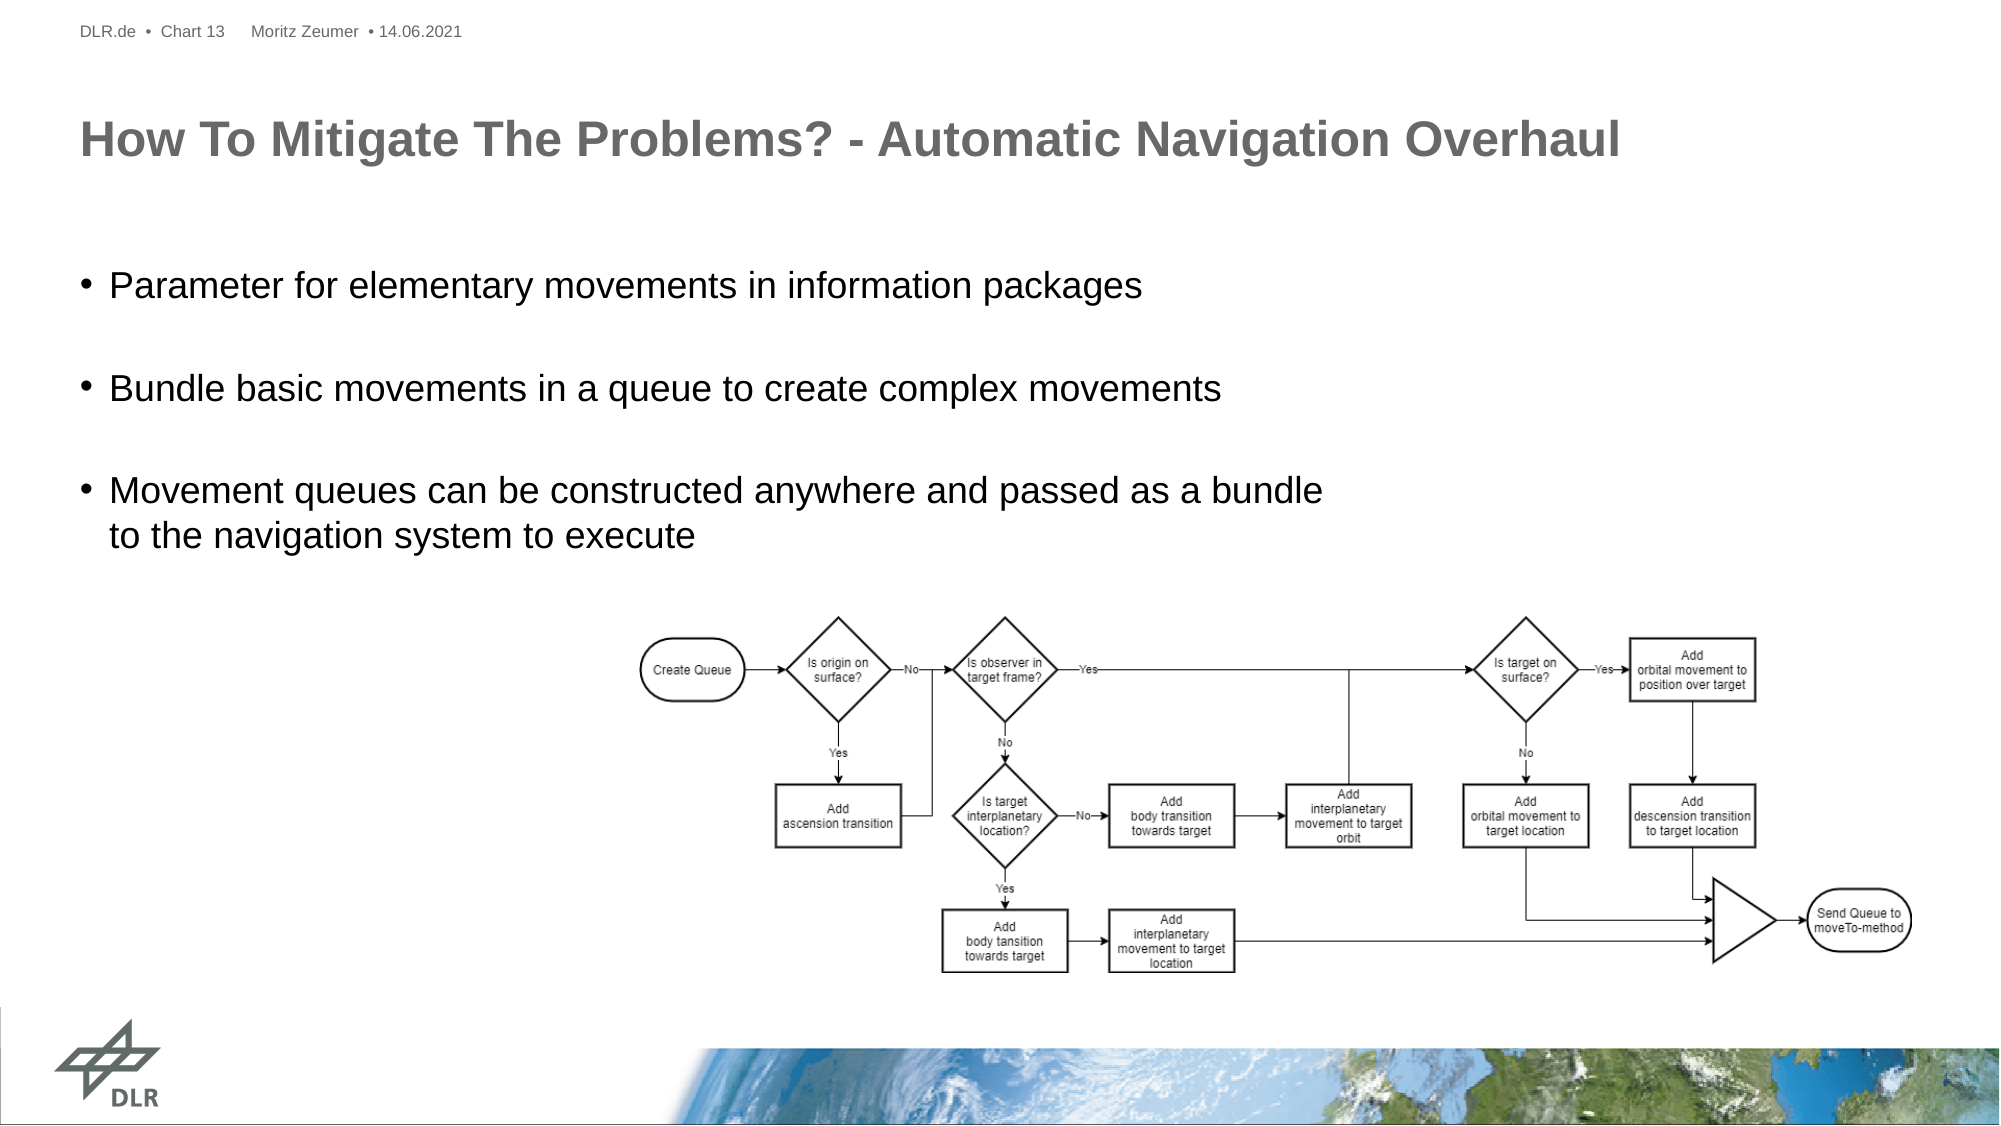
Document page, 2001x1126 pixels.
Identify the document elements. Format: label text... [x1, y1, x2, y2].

text_box DLR.de • Chart <number> [79, 20, 251, 45]
text_box Parameter for elementary movements in information packages Bundle basic movements in a queue to create complex movements Movement queues can be constructed anywhere and passed as a bundle to the navigation system to execute [79, 261, 1338, 973]
text_box How To Mitigate The Problems? - Automatic Navigation Overhaul [79, 106, 1921, 228]
text_box Moritz Zeumer • 14.06.2021 [251, 20, 1921, 45]
picture [639, 616, 1912, 973]
